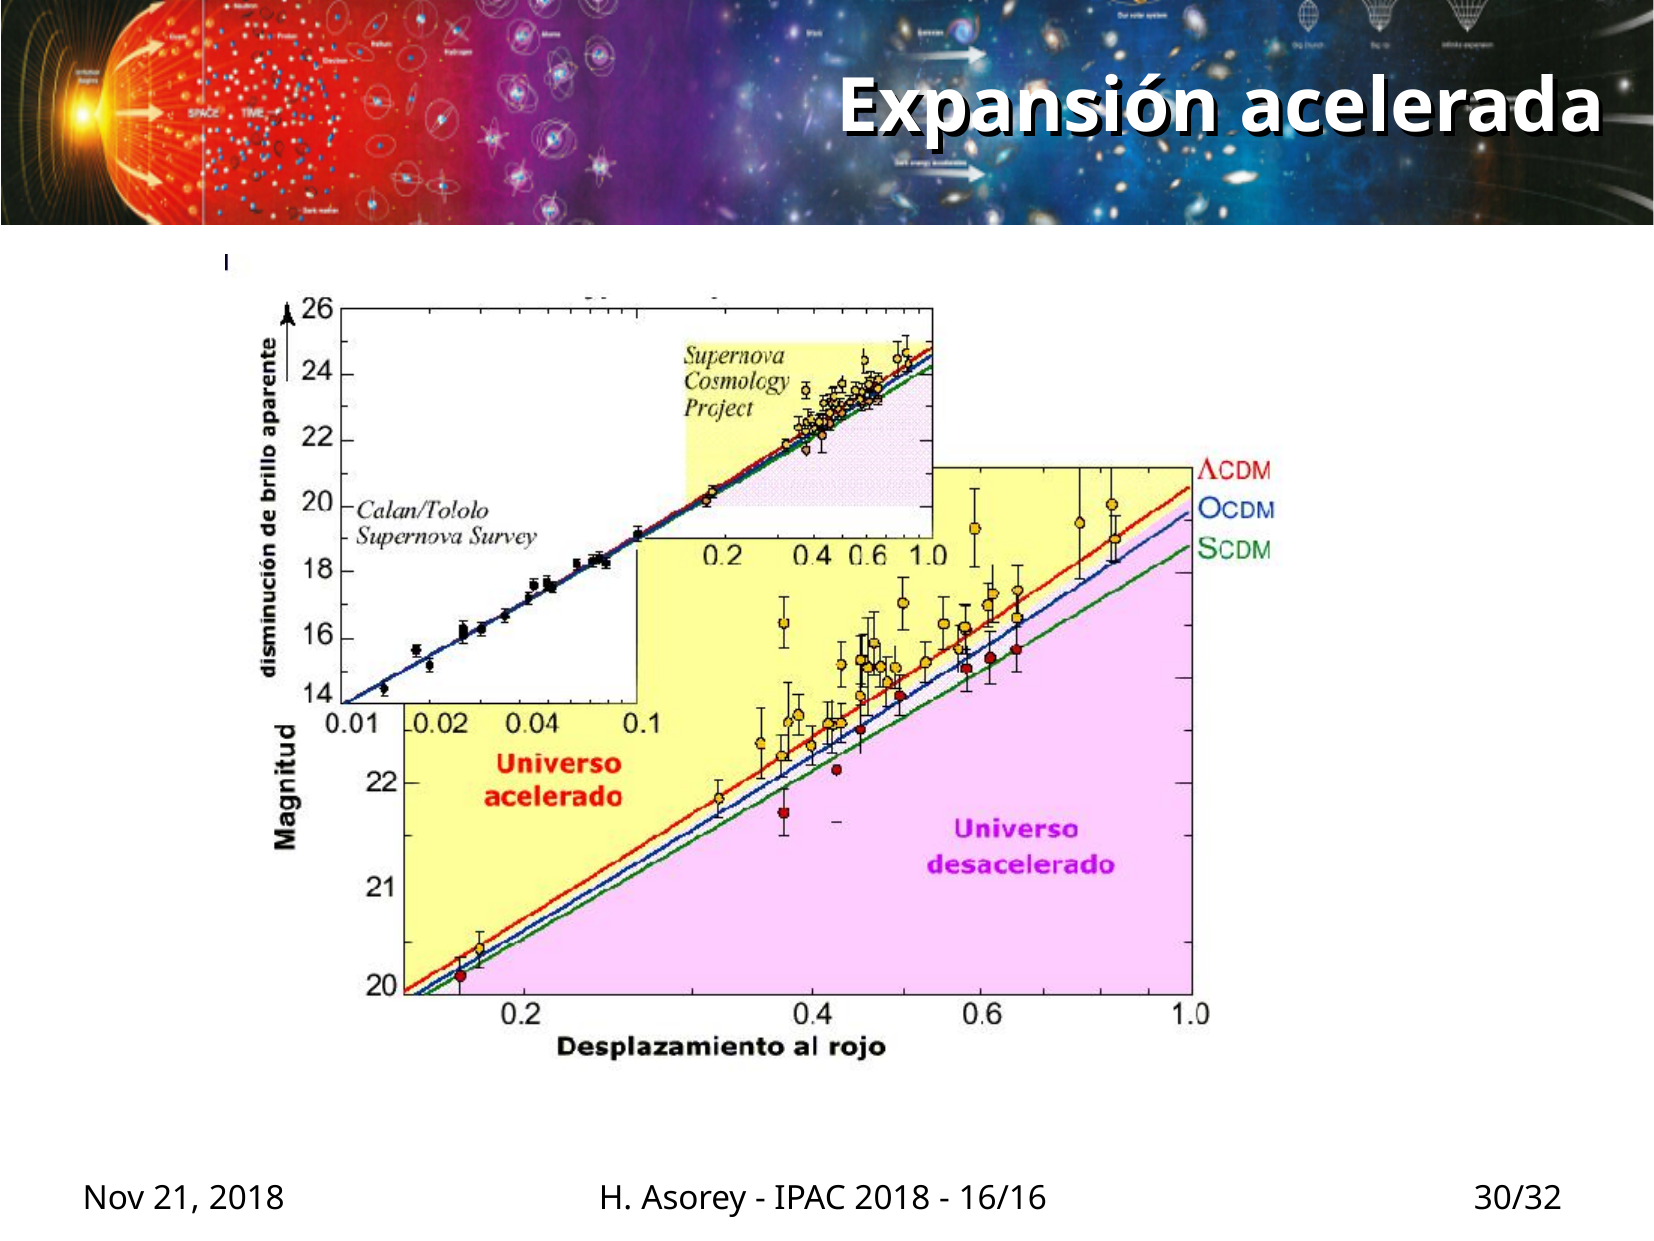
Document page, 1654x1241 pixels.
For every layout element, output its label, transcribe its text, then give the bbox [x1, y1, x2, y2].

picture [1, 0, 1654, 225]
title Expansión acelerada [45, 15, 1606, 191]
picture [225, 254, 1426, 1156]
